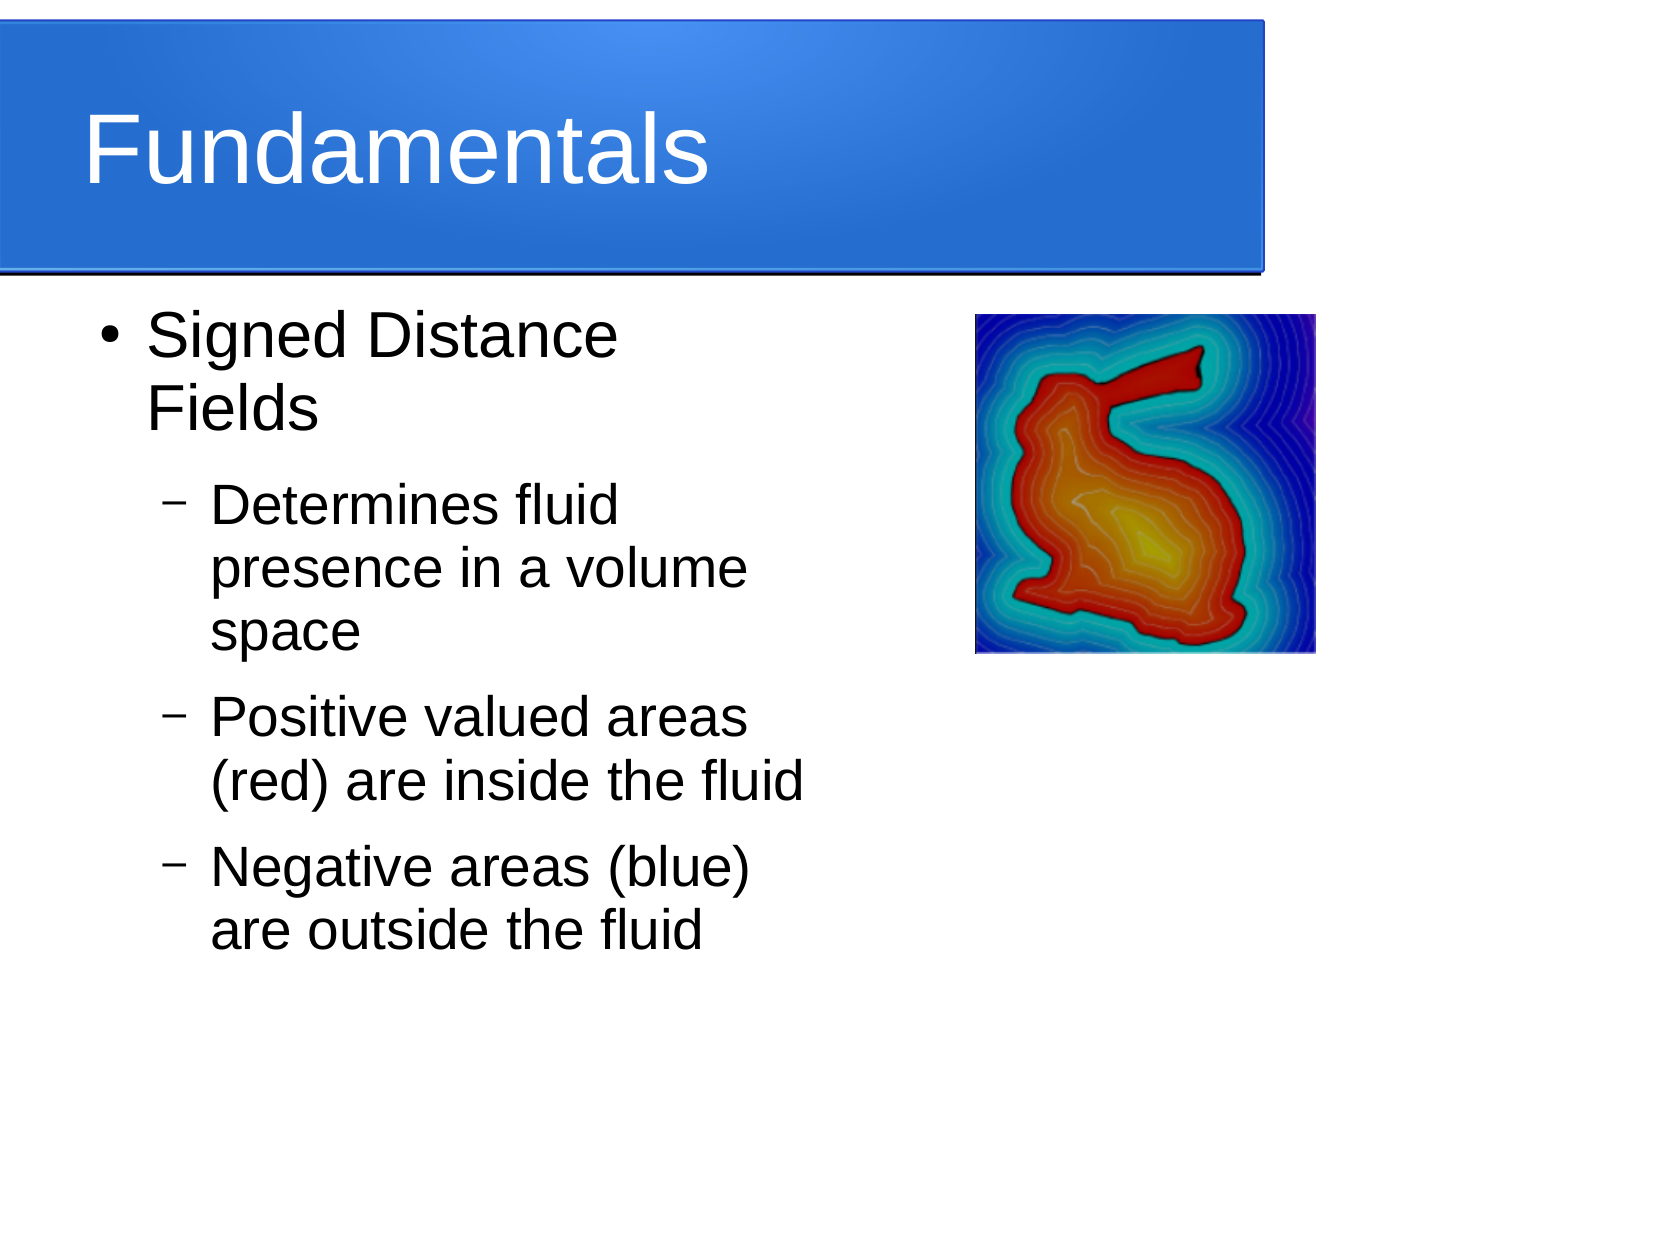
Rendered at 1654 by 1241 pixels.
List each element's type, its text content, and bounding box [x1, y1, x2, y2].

title Fundamentals [82, 47, 1235, 252]
picture [975, 314, 1316, 654]
list Signed Distance Fields Determines fluid presence in a volume space Positive valued areas (red) are inside the fluid Negative areas (blue) are outside the fluid [82, 299, 809, 1019]
